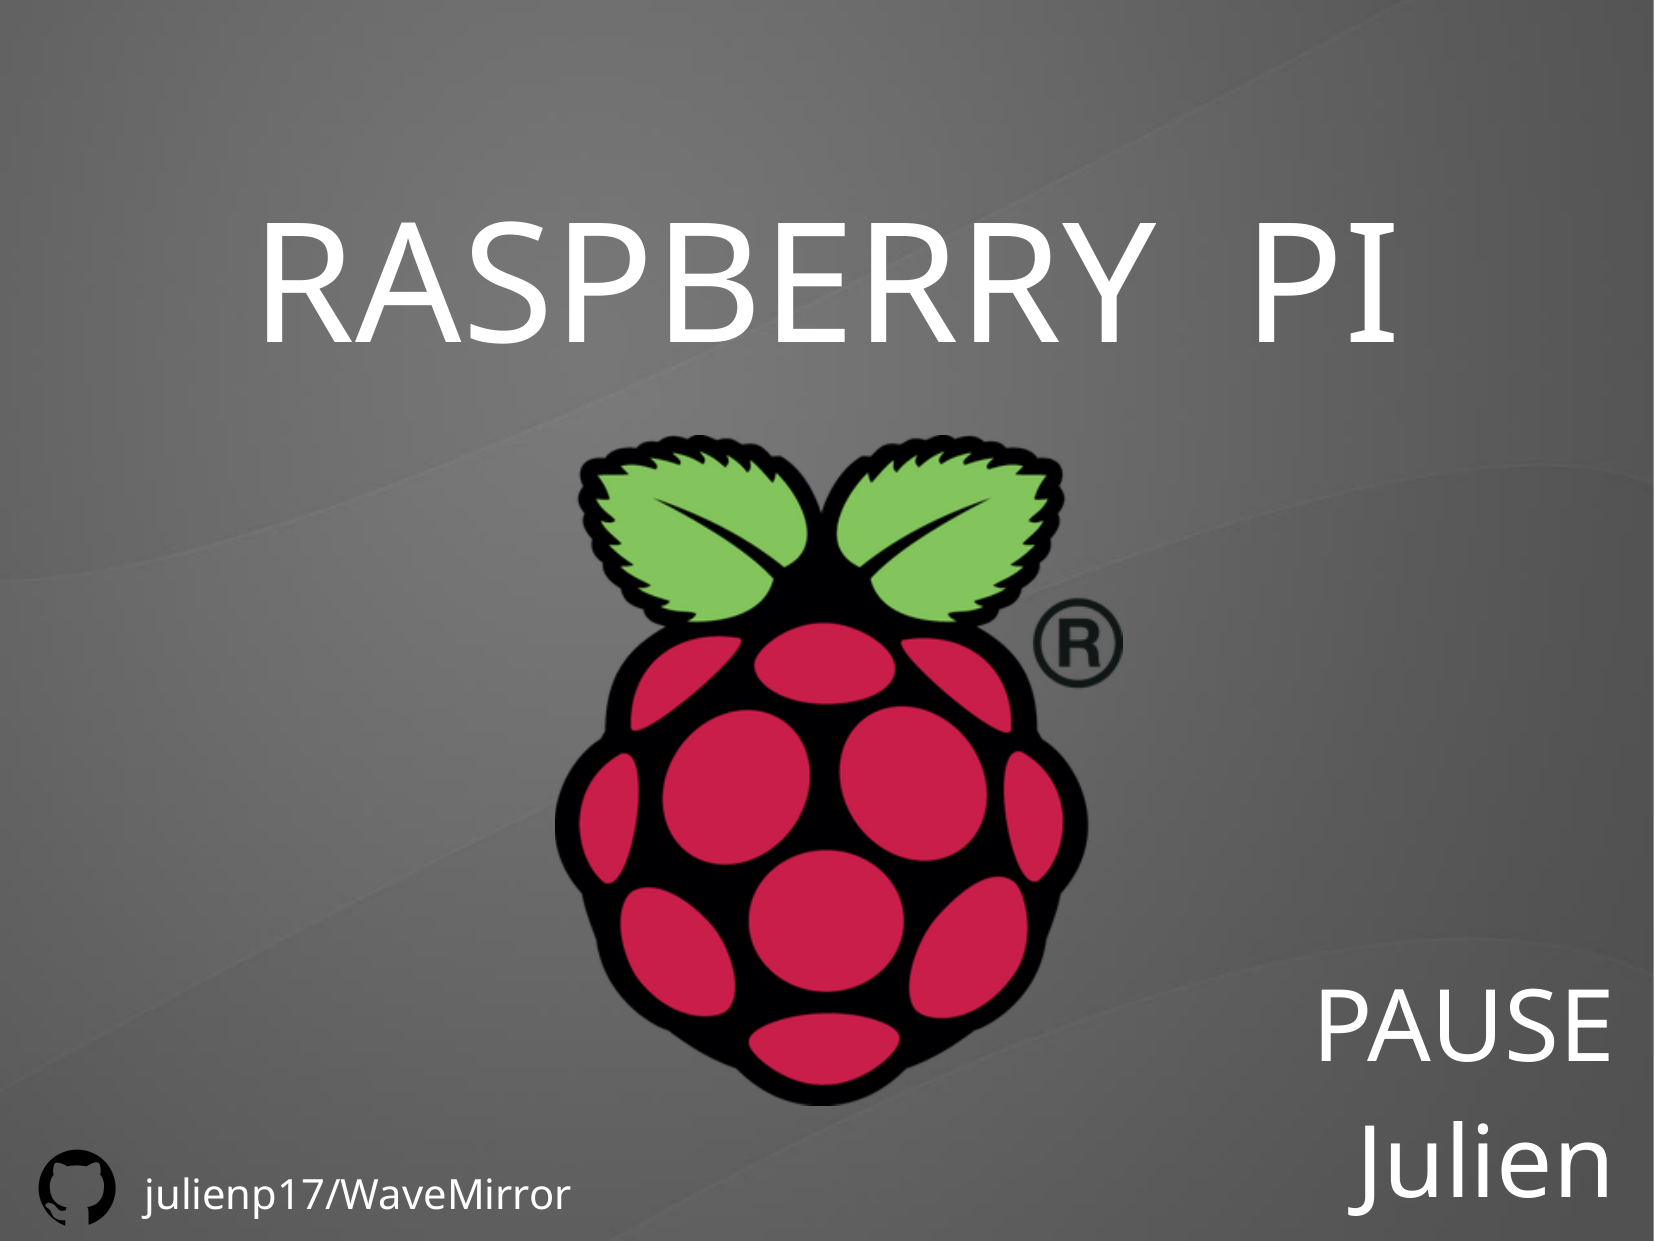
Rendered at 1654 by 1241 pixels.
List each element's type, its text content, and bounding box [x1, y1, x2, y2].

subtitle RASPBERRY PI [0, 0, 1654, 615]
text_box julienp17/WaveMirror [129, 1157, 674, 1241]
text_box PAUSE Julien [1133, 946, 1630, 1205]
picture [0, 435, 1654, 1241]
